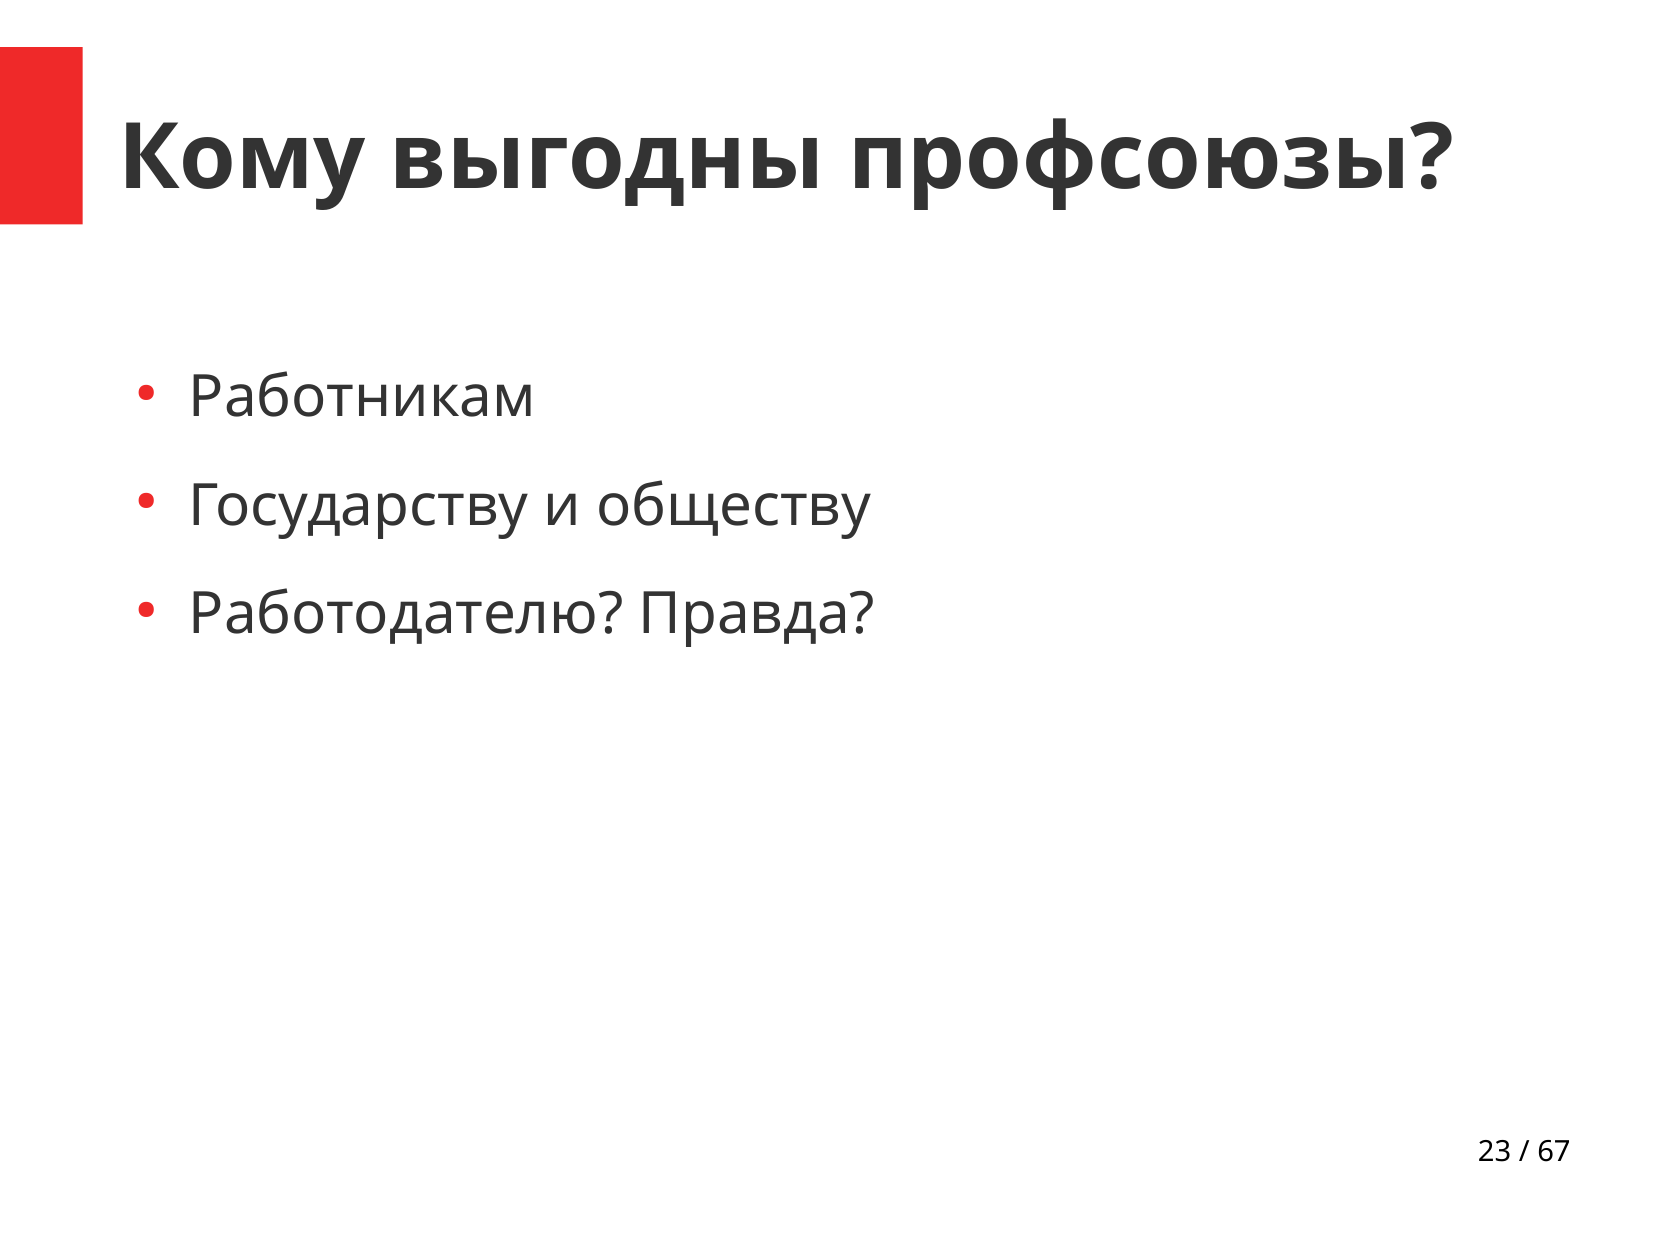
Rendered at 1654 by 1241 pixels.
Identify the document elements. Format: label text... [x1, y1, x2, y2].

list Работникам Государству и обществу Работодателю? Правда? [118, 354, 1536, 1074]
title Кому выгодны профсоюзы? [118, 45, 1571, 260]
